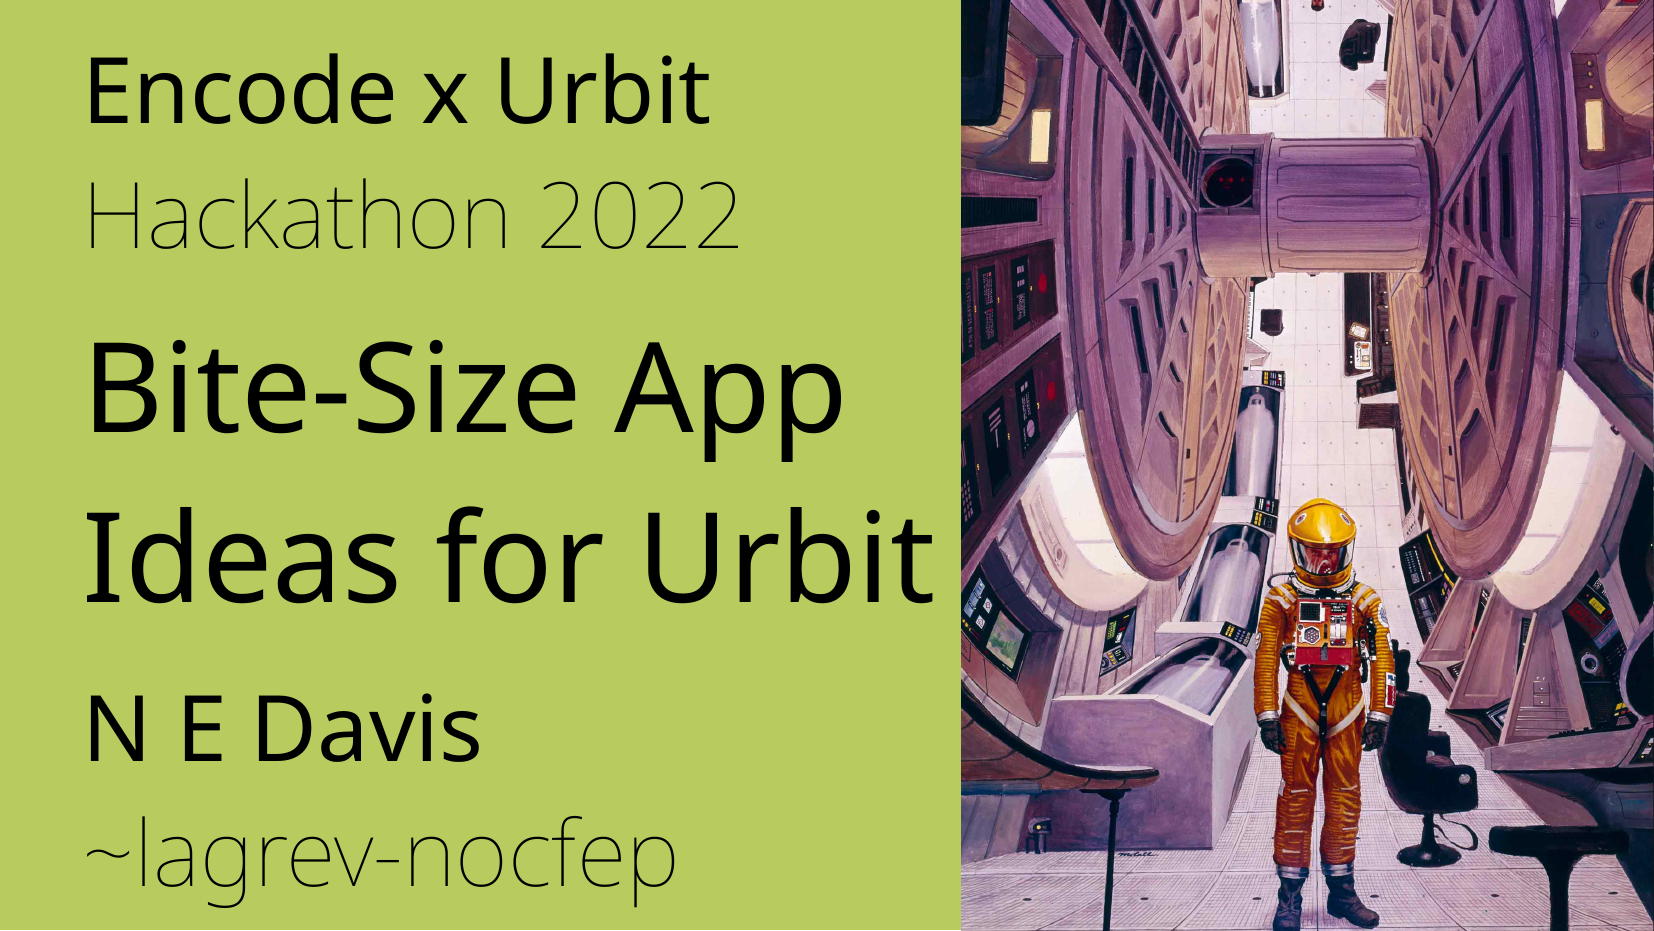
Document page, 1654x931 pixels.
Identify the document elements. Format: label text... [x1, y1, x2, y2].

picture [961, 0, 1654, 931]
title Encode x Urbit Hackathon 2022 [82, 58, 961, 243]
title N E Davis ~lagrev-nocfep [82, 696, 961, 880]
title Bite-Size App Ideas for Urbit [82, 343, 961, 595]
